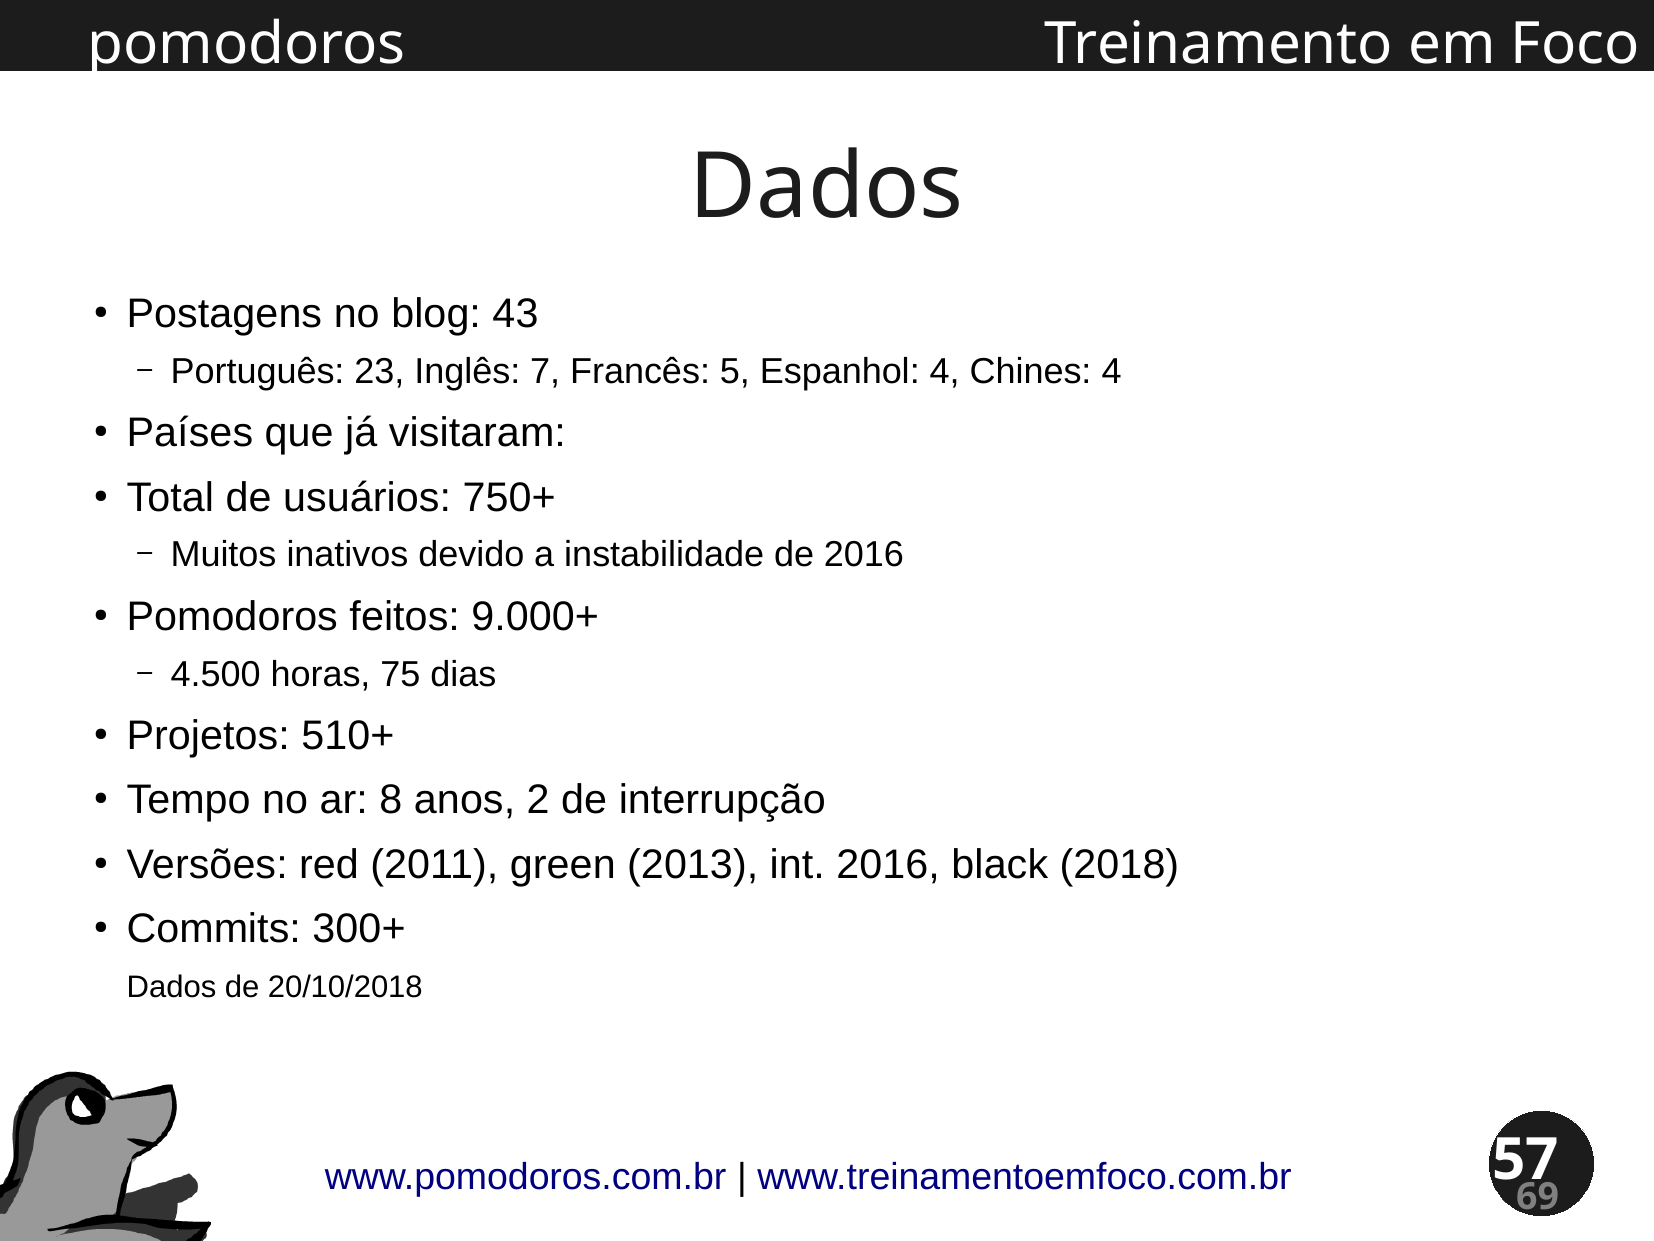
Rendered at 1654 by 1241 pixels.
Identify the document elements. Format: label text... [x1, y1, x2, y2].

title Dados [82, 78, 1571, 287]
list Postagens no blog: 43 Português: 23, Inglês: 7, Francês: 5, Espanhol: 4, Chines: 4 Países que já visitaram: Total de usuários: 750+ Muitos inativos devido a instabilidade de 2016 Pomodoros feitos: 9.000+ 4.500 horas, 75 dias Projetos: 510+ Tempo no ar: 8 anos, 2 de interrupção Versões: red (2011), green (2013), int. 2016, black (2018) Commits: 300+ Dados de 20/10/2018 [82, 290, 1571, 1010]
picture [0, 1003, 249, 1241]
